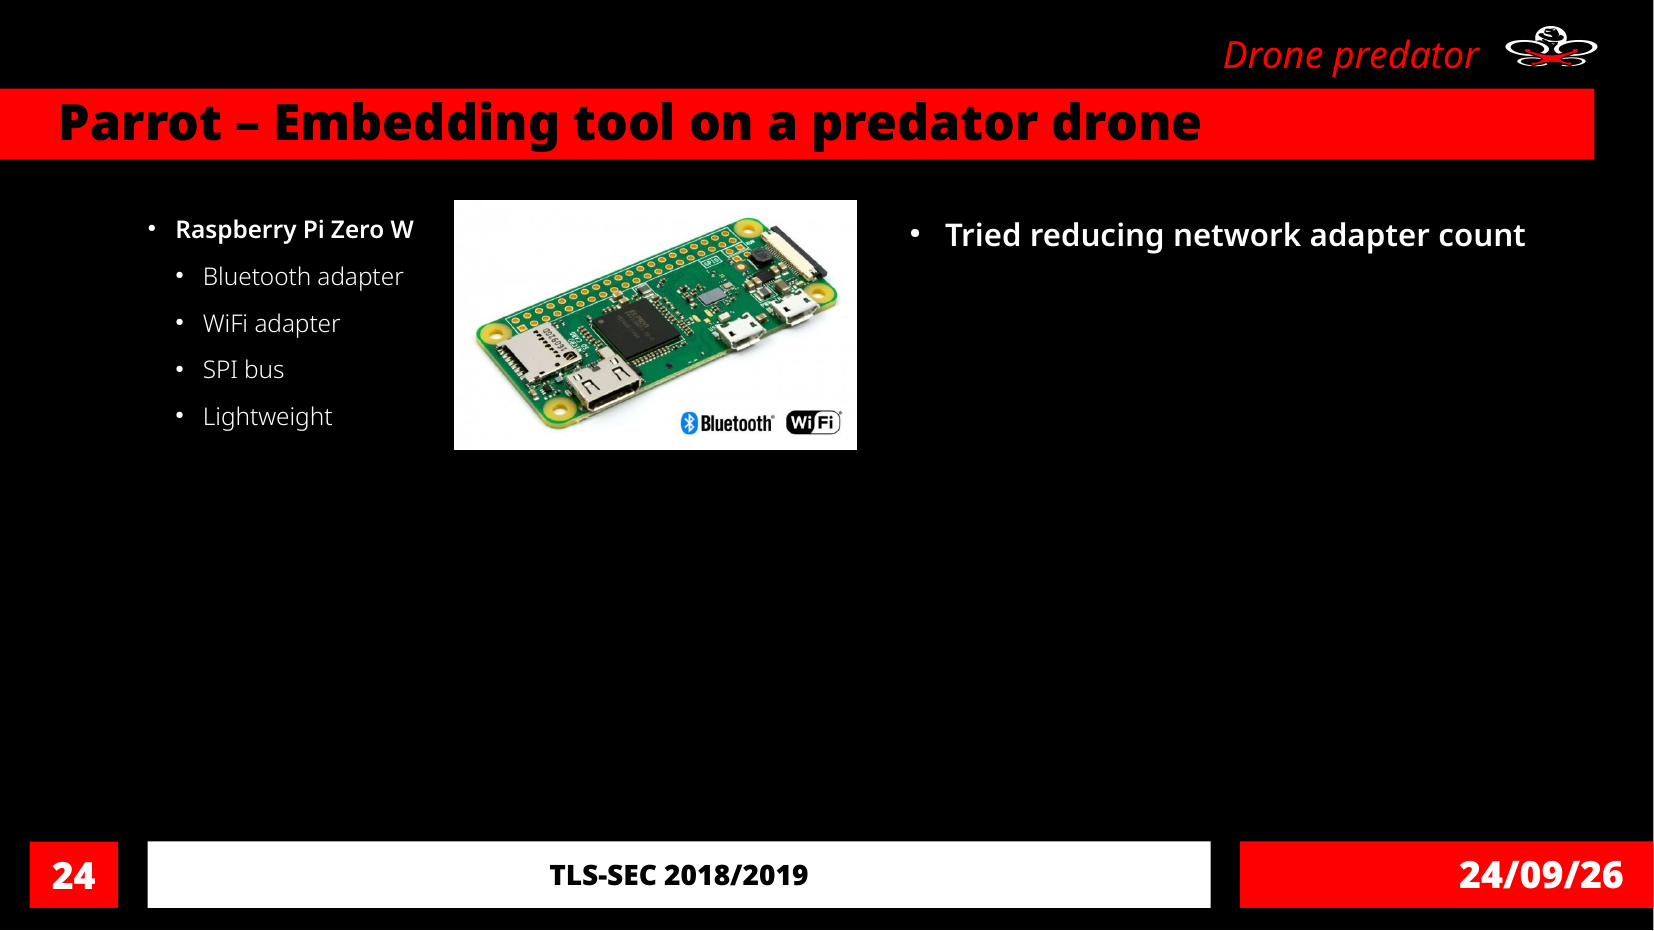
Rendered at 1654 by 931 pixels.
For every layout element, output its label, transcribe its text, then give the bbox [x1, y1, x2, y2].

picture [454, 200, 857, 450]
picture [1488, 15, 1617, 80]
list Tried reducing network adapter count [909, 212, 1548, 438]
title Parrot – Embedding tool on a predator drone [59, 44, 1595, 156]
list Raspberry Pi Zero W Bluetooth adapter WiFi adapter SPI bus Lightweight [147, 212, 454, 438]
